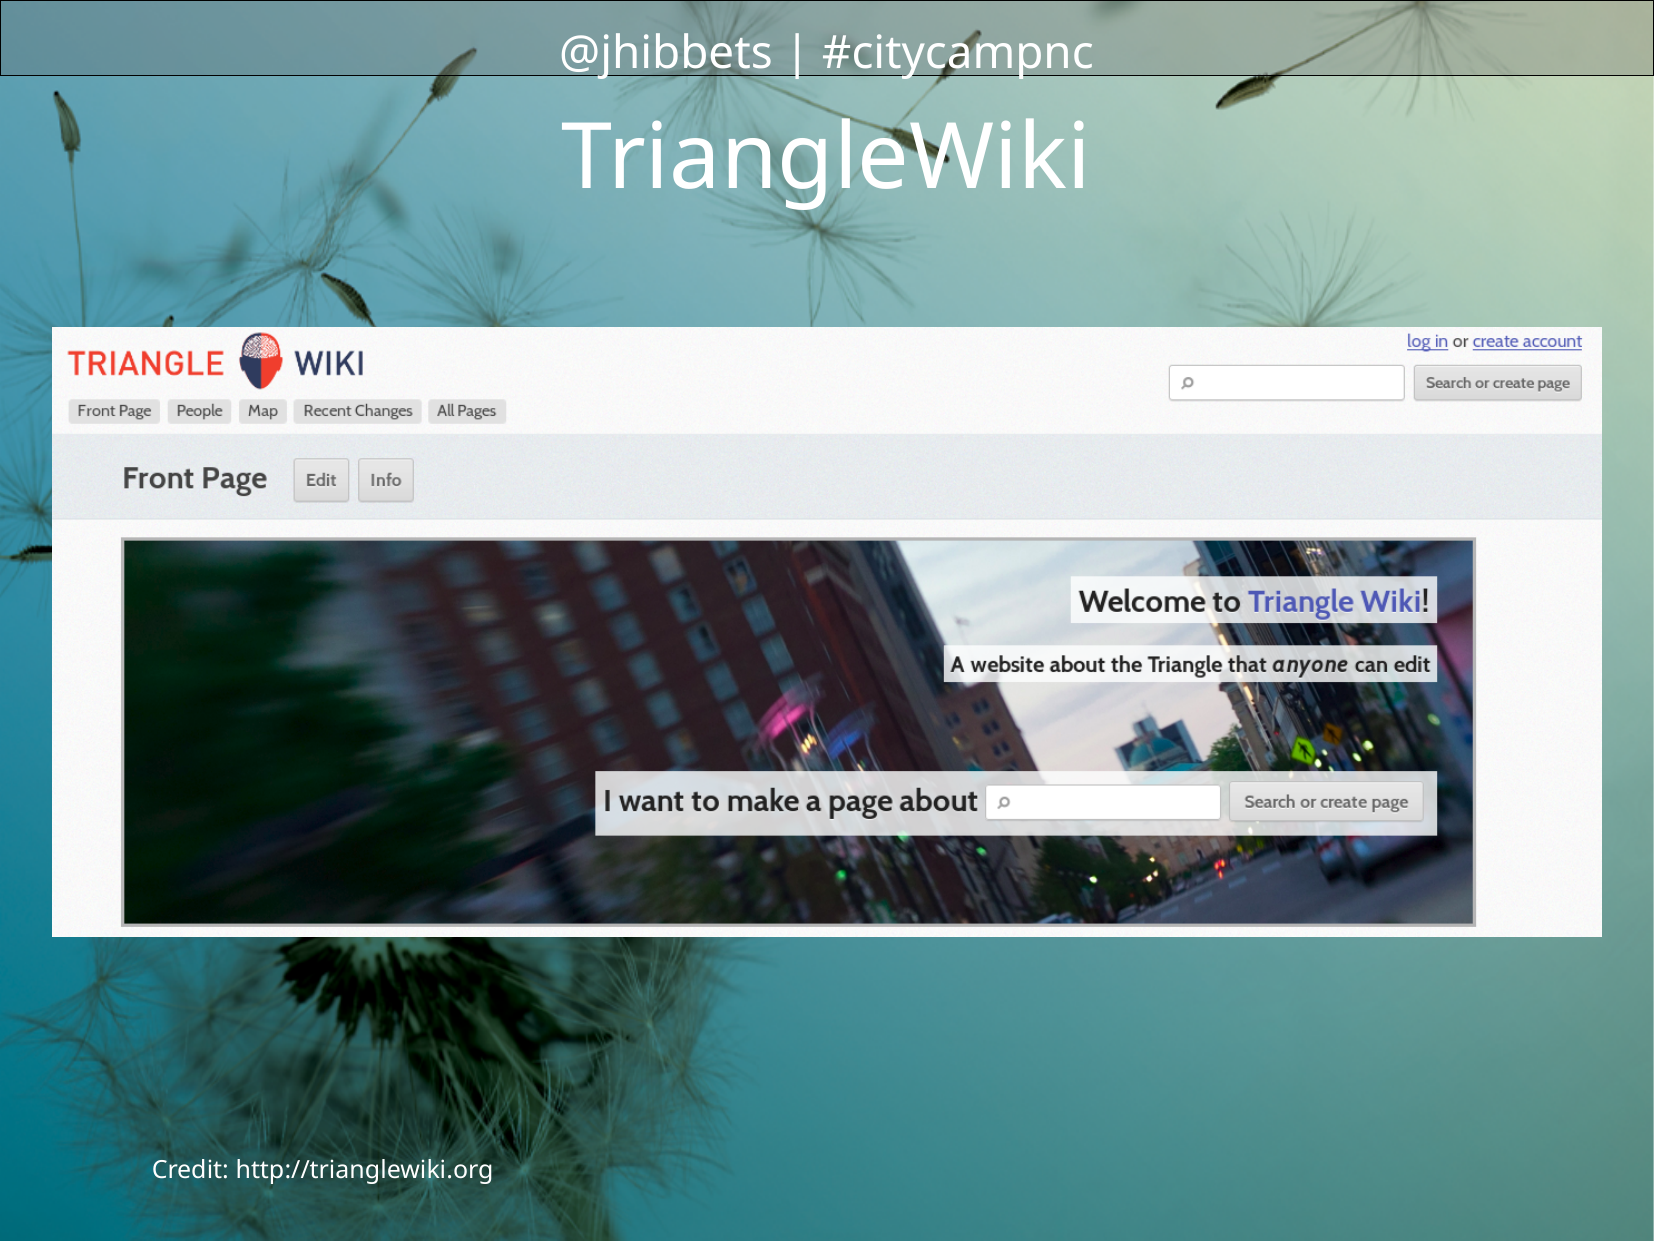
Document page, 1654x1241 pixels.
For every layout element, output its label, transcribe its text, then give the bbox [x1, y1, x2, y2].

text_box Credit: http://trianglewiki.org [137, 1144, 522, 1188]
title TriangleWiki [82, 49, 1571, 257]
picture [0, 76, 1654, 1241]
